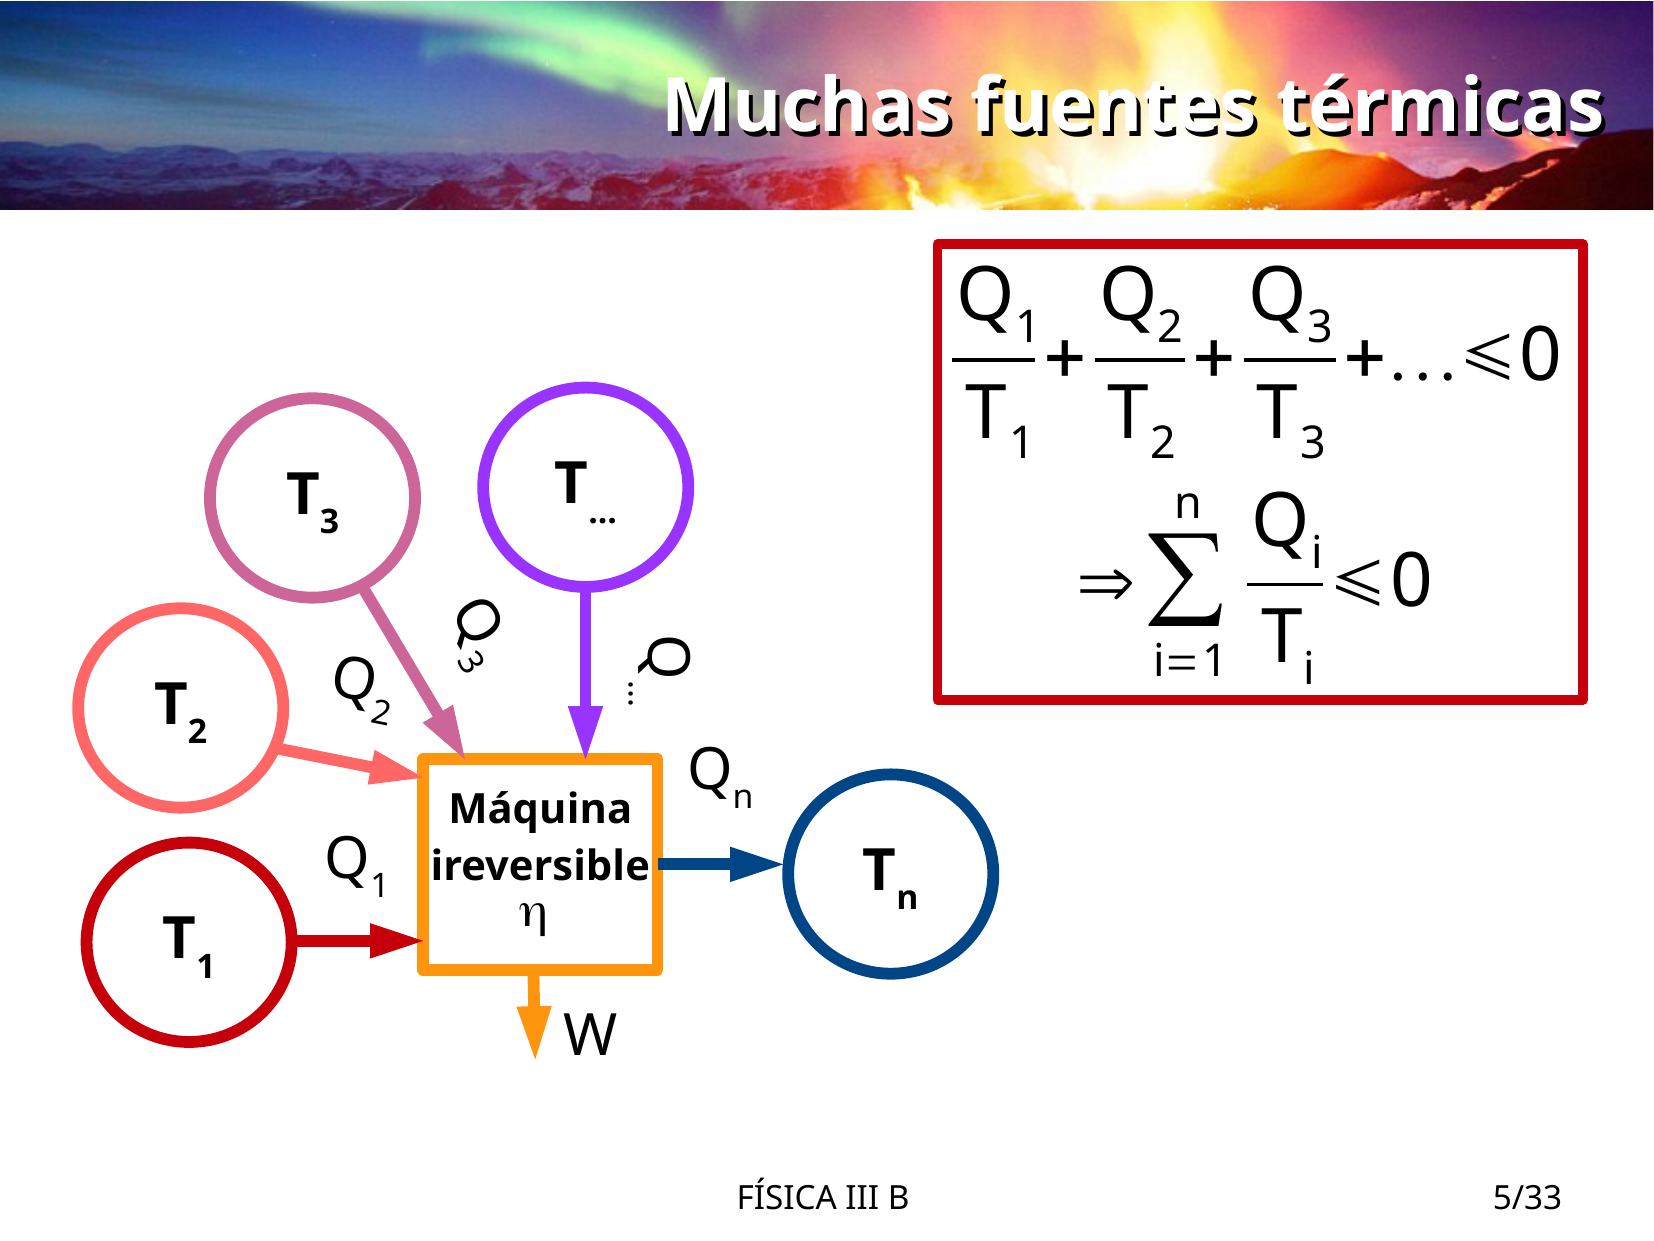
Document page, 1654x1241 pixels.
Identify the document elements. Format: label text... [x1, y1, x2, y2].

text_box Máquina ireversible [423, 759, 658, 970]
picture [0, 1, 1654, 210]
text_box T... [483, 387, 689, 587]
text_box Tn [788, 774, 994, 974]
text_box T3 [209, 398, 416, 598]
title Muchas fuentes térmicas [45, 15, 1606, 191]
text_box W [547, 985, 633, 1072]
text_box T2 [78, 608, 284, 808]
chart [942, 248, 1579, 696]
chart [511, 901, 556, 940]
text_box T1 [86, 842, 292, 1042]
